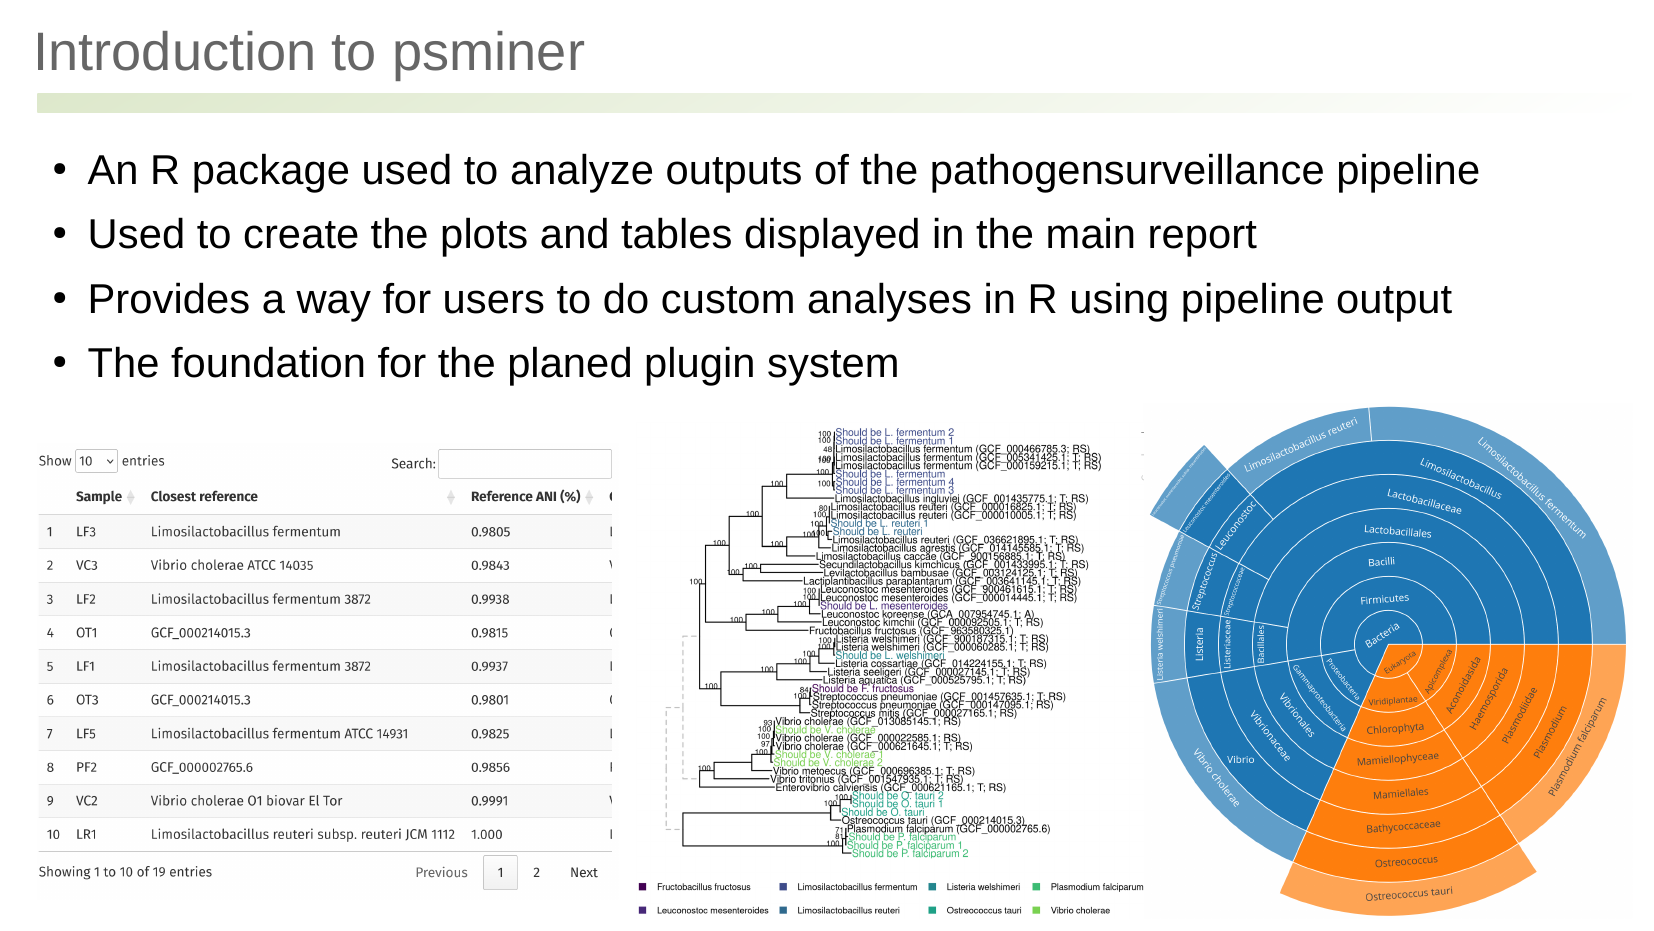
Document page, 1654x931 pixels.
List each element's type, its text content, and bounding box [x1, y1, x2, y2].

picture [37, 443, 619, 901]
picture [636, 403, 1633, 919]
text_box Introduction to psminer [18, 14, 1632, 151]
text_box An R package used to analyze outputs of the pathogensurveillance pipeline Used to create the plots and tables displayed in the main report Provides a way for users to do custom analyses in R using pipeline output The foundation for the planed plugin system [37, 75, 1632, 570]
